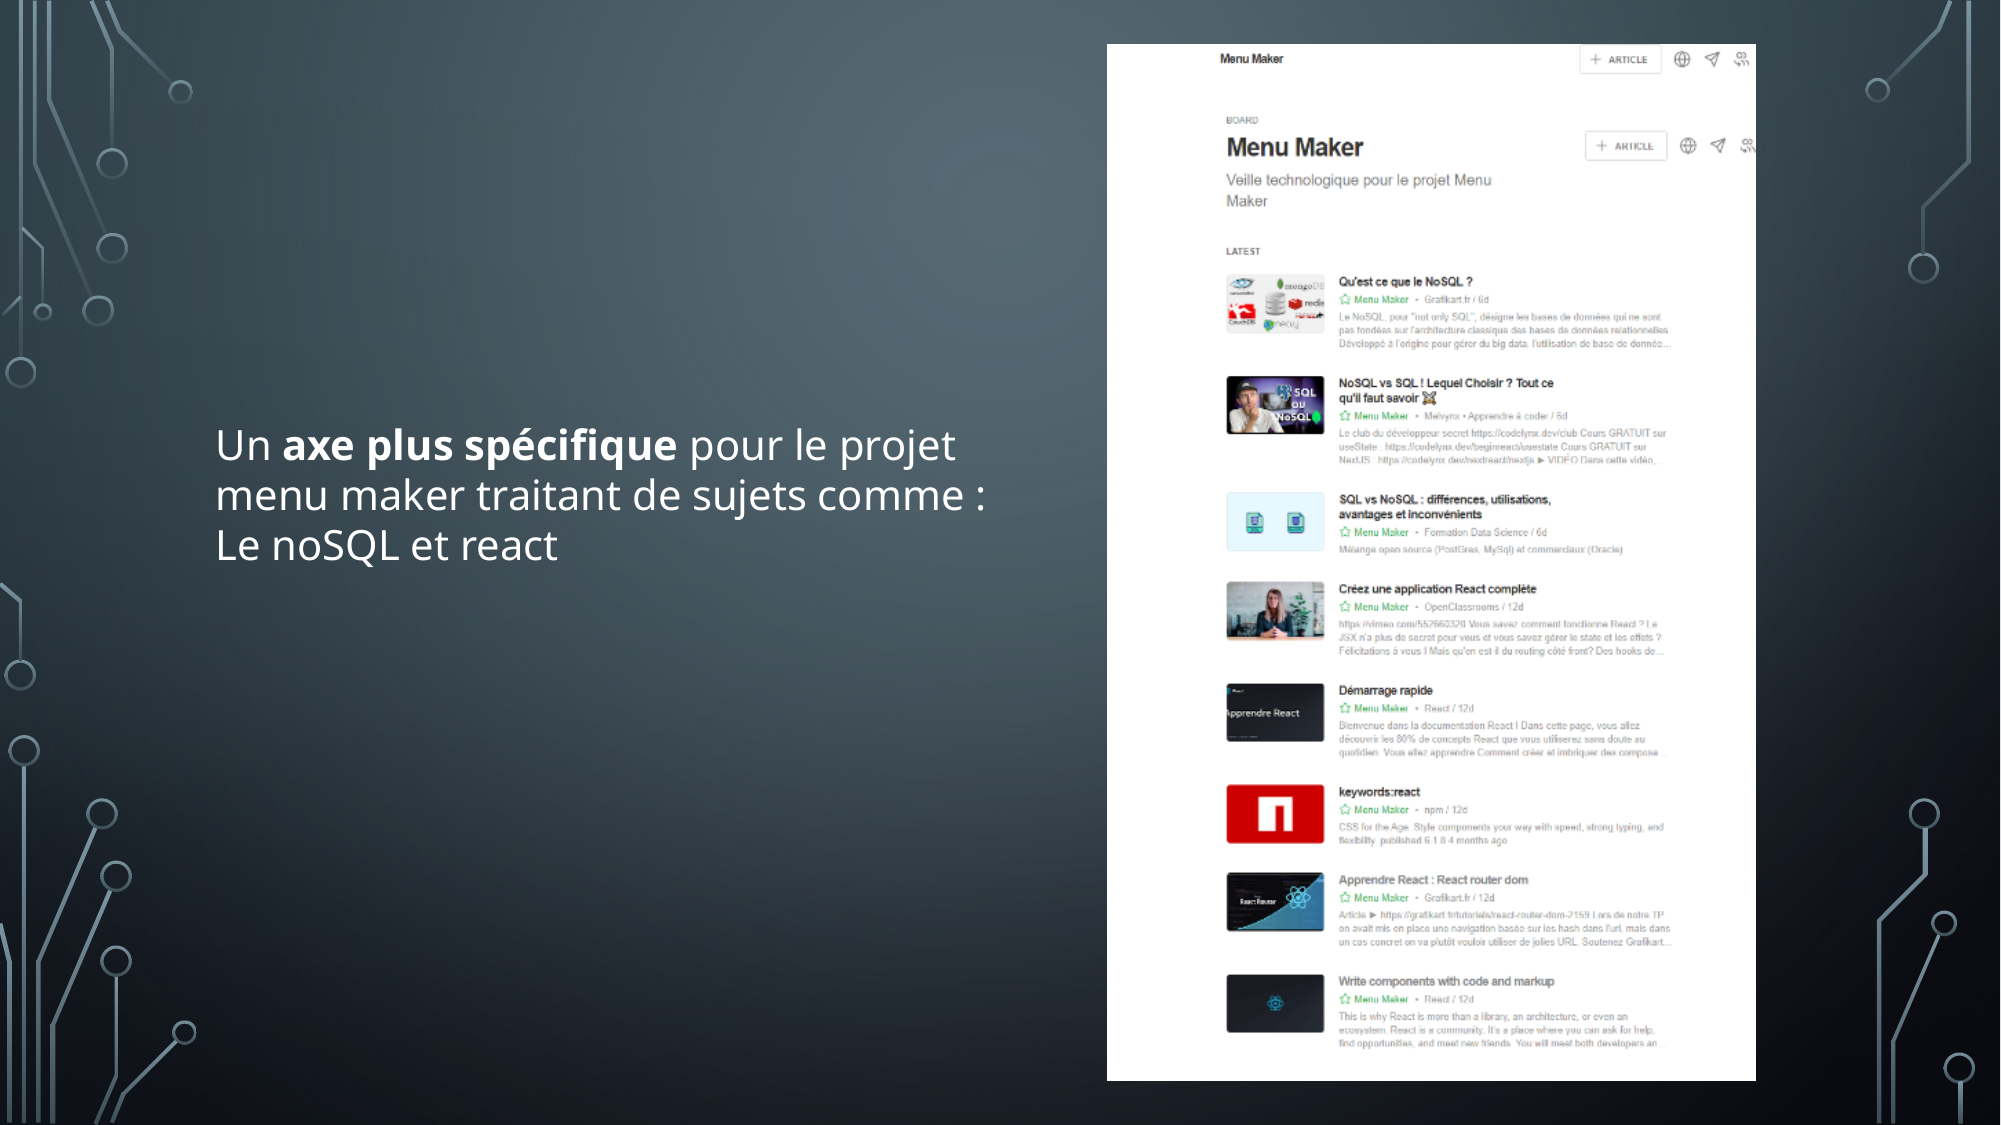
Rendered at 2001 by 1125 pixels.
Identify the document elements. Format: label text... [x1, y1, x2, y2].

picture [1107, 44, 1756, 1081]
text_box Un axe plus spécifique pour le projet menu maker traitant de sujets comme : Le noSQL et react [200, 411, 1064, 578]
